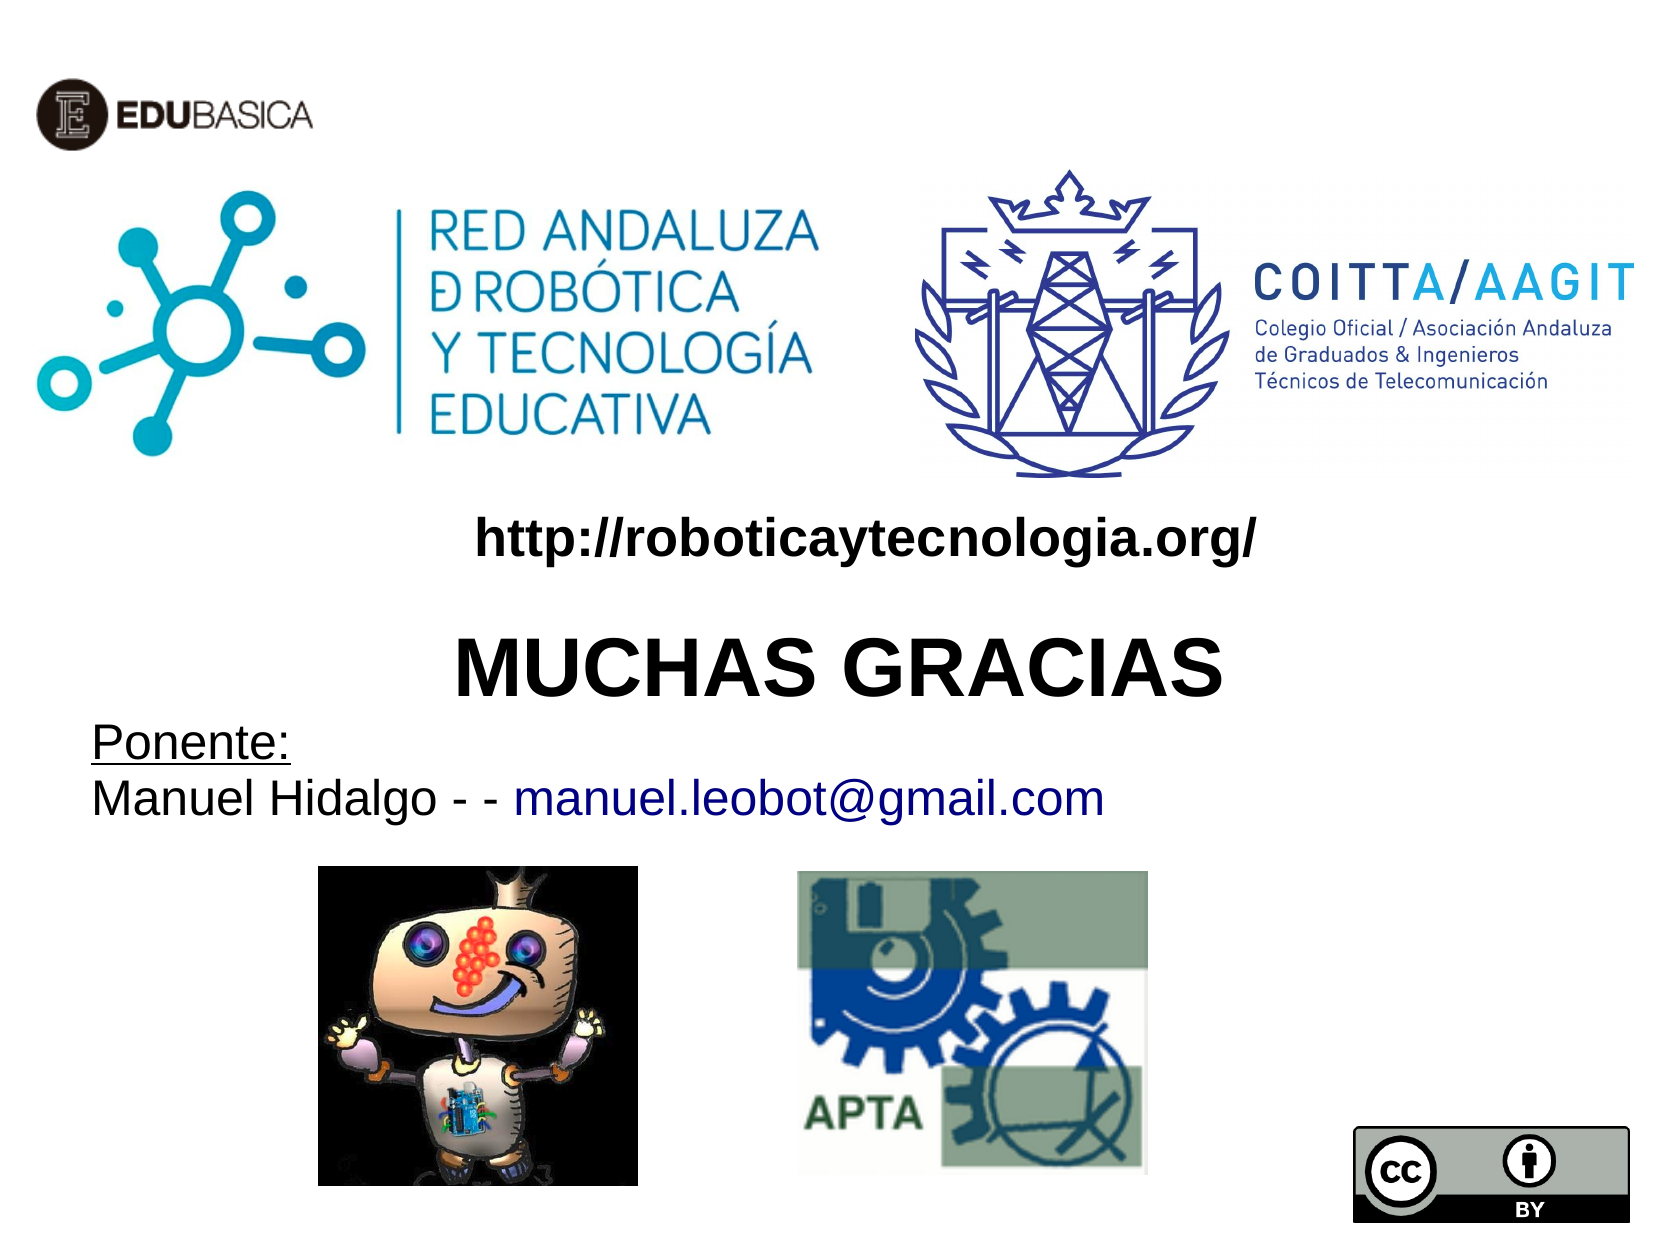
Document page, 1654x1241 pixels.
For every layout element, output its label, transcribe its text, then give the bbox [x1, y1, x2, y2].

picture [915, 169, 1634, 478]
picture [35, 186, 824, 461]
text_box MUCHAS GRACIAS Ponente: Manuel Hidalgo - - manuel.leobot@gmail.com [76, 614, 1589, 845]
picture [1353, 1126, 1630, 1223]
picture [35, 77, 316, 154]
picture [318, 866, 638, 1186]
picture [797, 871, 1148, 1175]
text_box http://roboticaytecnologia.org/ [459, 500, 1306, 593]
